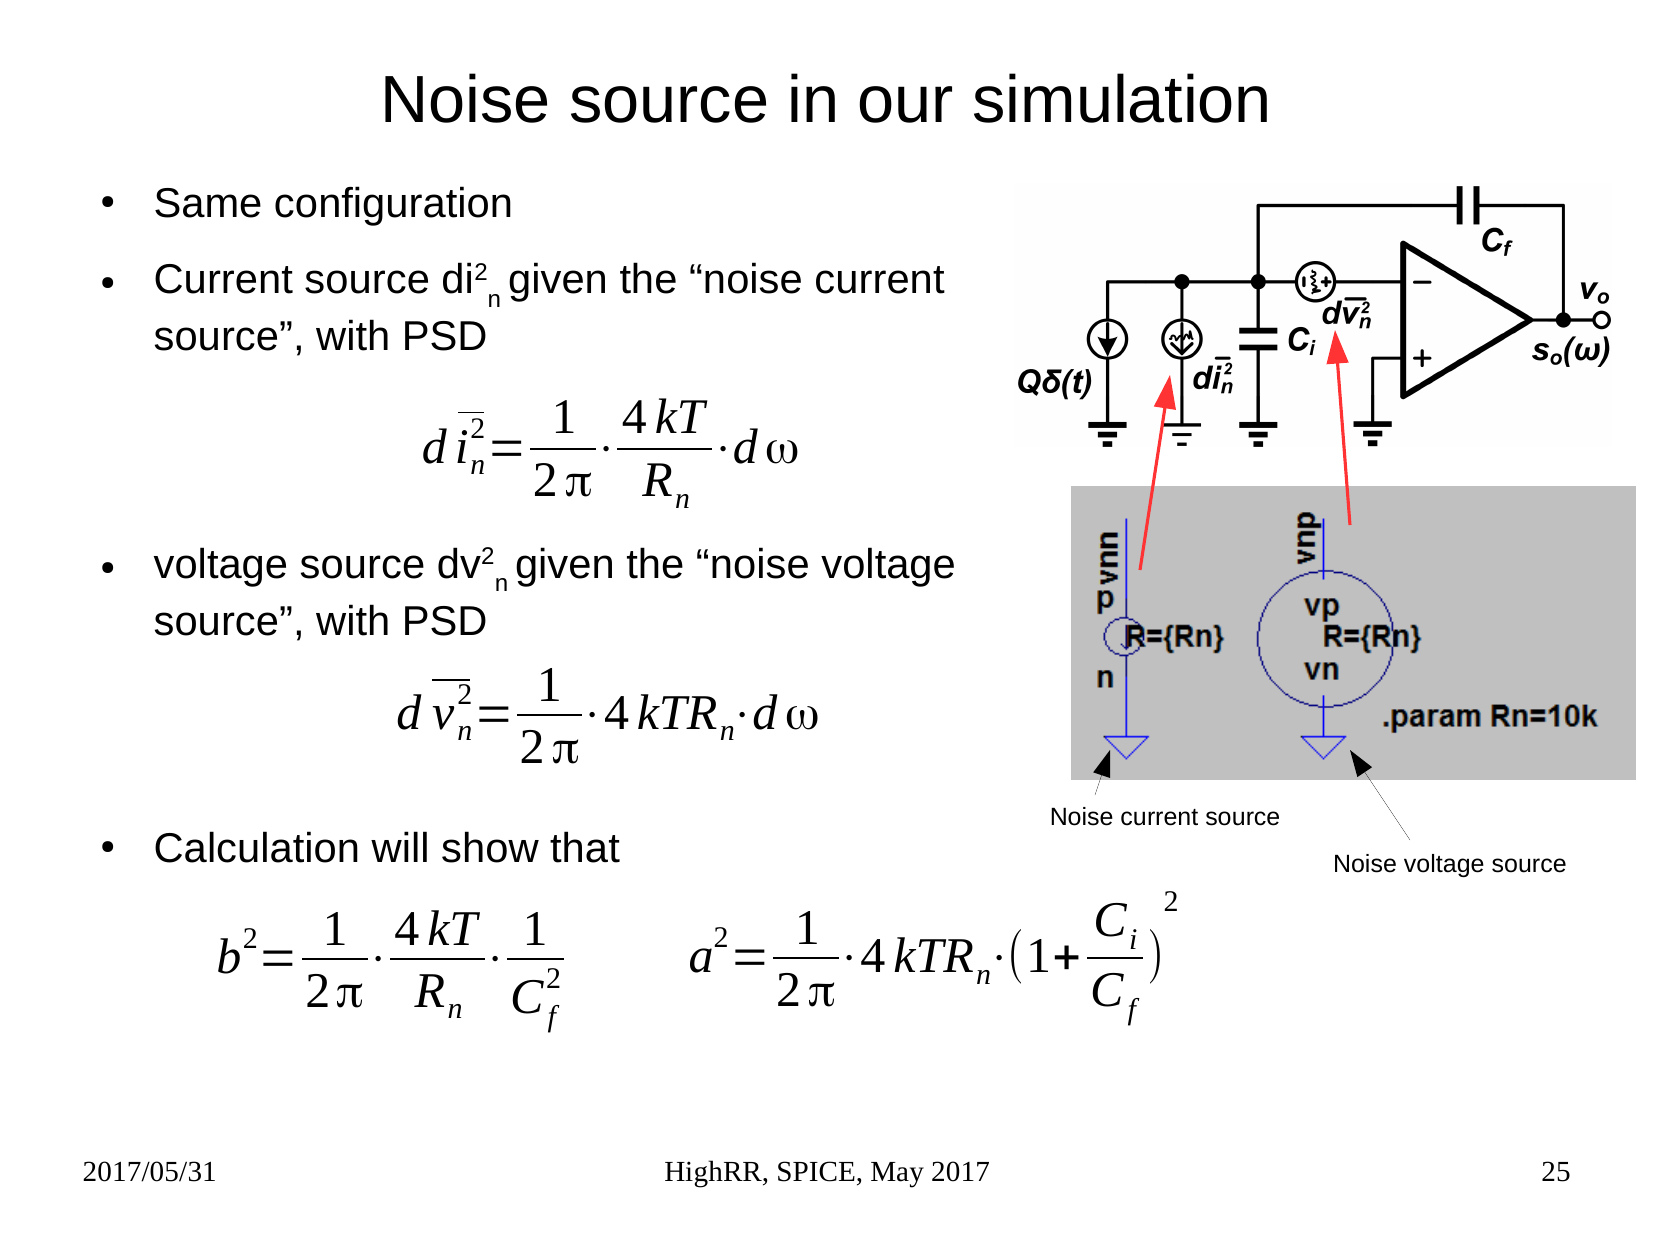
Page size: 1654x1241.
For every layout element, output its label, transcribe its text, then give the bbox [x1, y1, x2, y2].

picture [1014, 183, 1612, 447]
chart [680, 885, 1186, 1026]
title Noise source in our simulation [82, 49, 1571, 151]
chart [415, 390, 807, 515]
list Same configuration Current source di2n given the “noise current source”, with PSD voltage source dv2n given the “noise voltage source”, with PSD Calculation will show that [82, 180, 1006, 1141]
text_box Noise voltage source [1318, 842, 1649, 886]
text_box Noise current source [1035, 795, 1366, 838]
chart [210, 900, 573, 1033]
picture [1071, 486, 1636, 781]
chart [390, 655, 827, 774]
